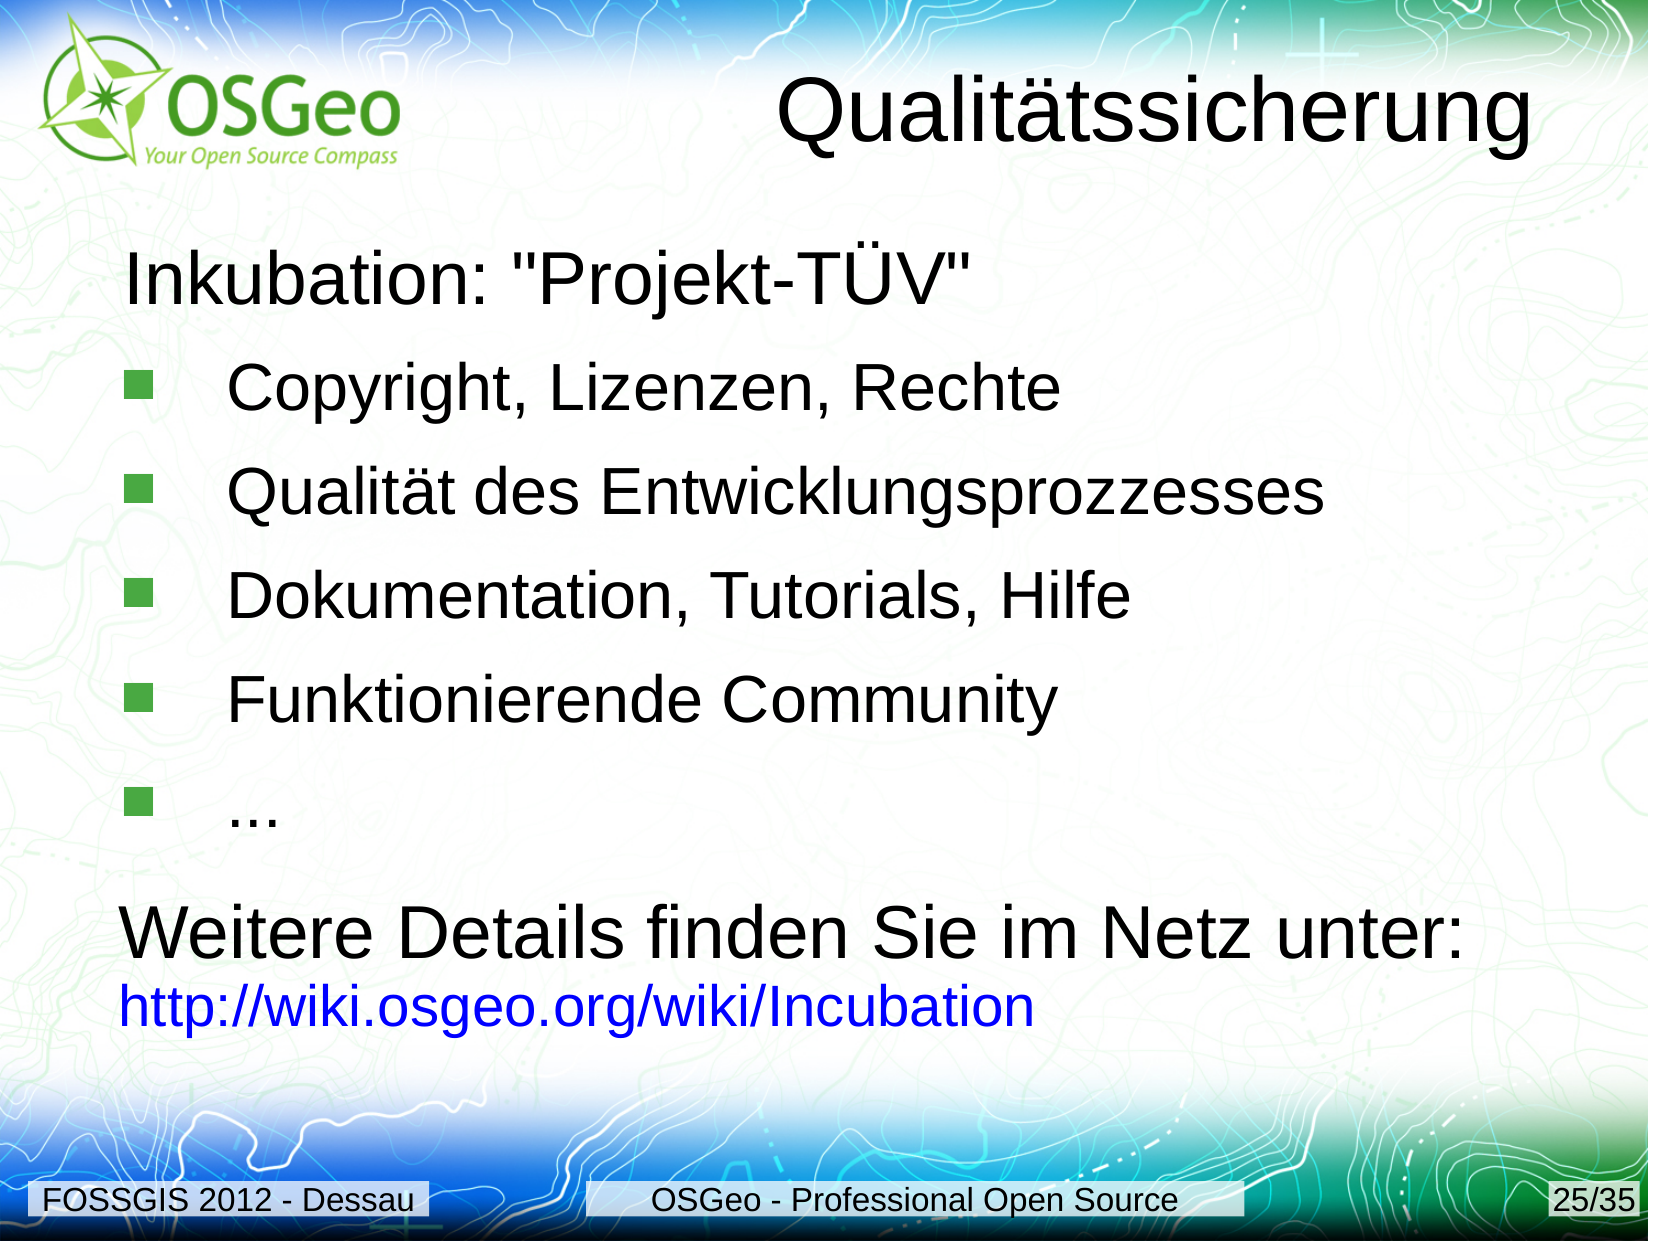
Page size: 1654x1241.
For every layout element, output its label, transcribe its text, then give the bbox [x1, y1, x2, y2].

picture [0, 0, 1648, 1241]
text_box Weitere Details finden Sie im Netz unter: http://wiki.osgeo.org/wiki/Incubation [103, 882, 1508, 1085]
title Qualitätssicherung [58, 35, 1536, 184]
list Inkubation: "Projekt-TÜV" Copyright, Lizenzen, Rechte Qualität des Entwicklungsprozzesses Dokumentation, Tutorials, Hilfe Funktionierende Community ... [123, 236, 1563, 842]
